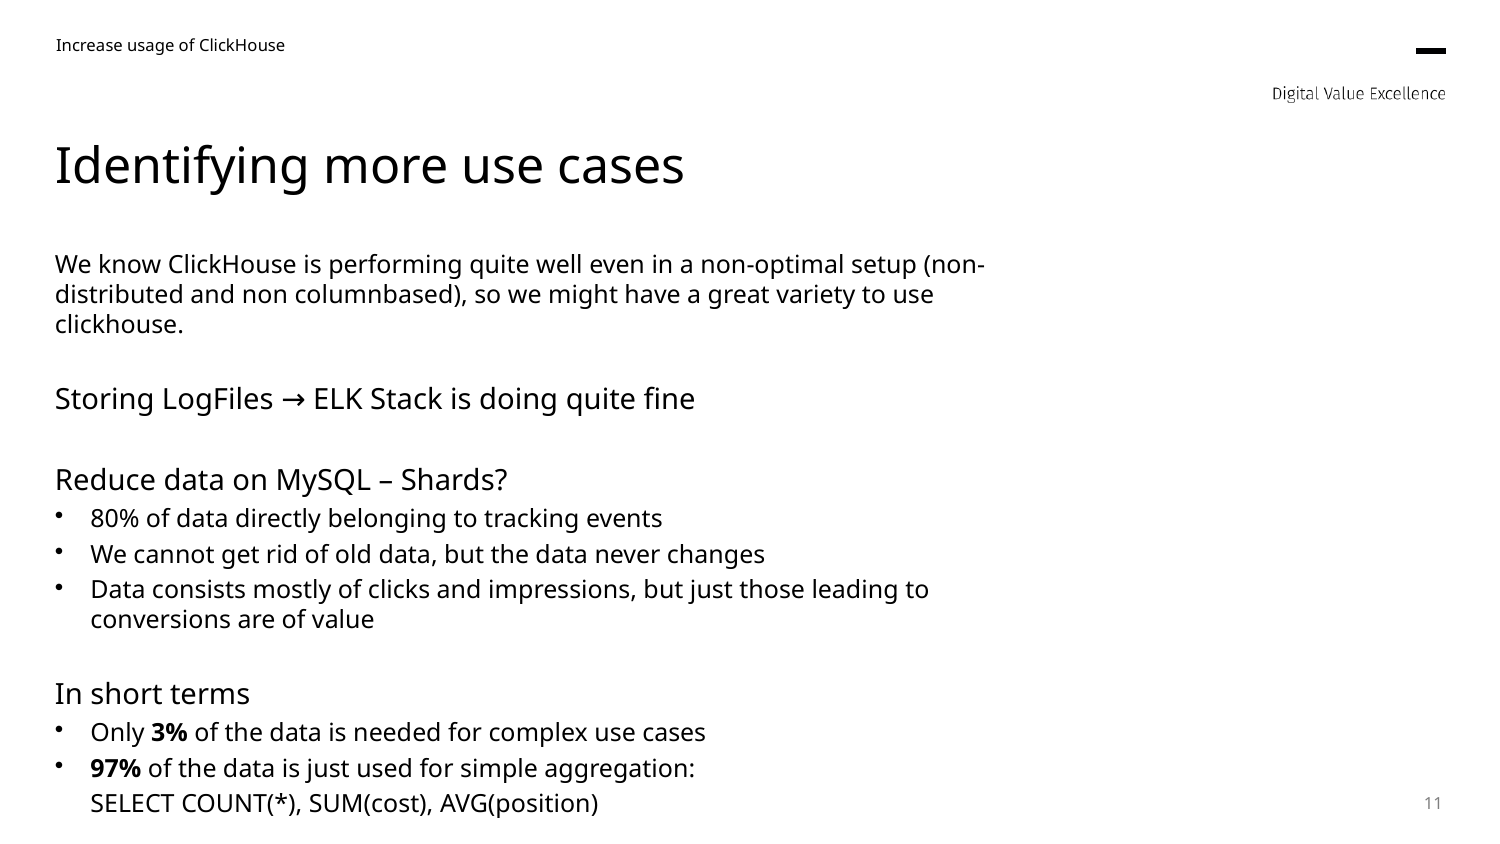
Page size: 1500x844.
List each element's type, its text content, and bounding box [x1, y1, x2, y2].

text_box Identifying more use cases [44, 127, 1455, 226]
text_box Increase usage of ClickHouse [44, 29, 1216, 72]
text_box We know ClickHouse is performing quite well even in a non-optimal setup (non-distributed and non columnbased), so we might have a great variety to use clickhouse. Storing LogFiles → ELK Stack is doing quite fine Reduce data on MySQL – Shards? 80% of data directly belonging to tracking events We cannot get rid of old data, but the data never changes Data consists mostly of clicks and impressions, but just those leading to conversions are of value In short terms Only 3% of the data is needed for complex use cases 97% of the data is just used for simple aggregation: SELECT COUNT(*), SUM(cost), AVG(position) [43, 248, 1072, 757]
text_box <number> [1104, 782, 1455, 827]
